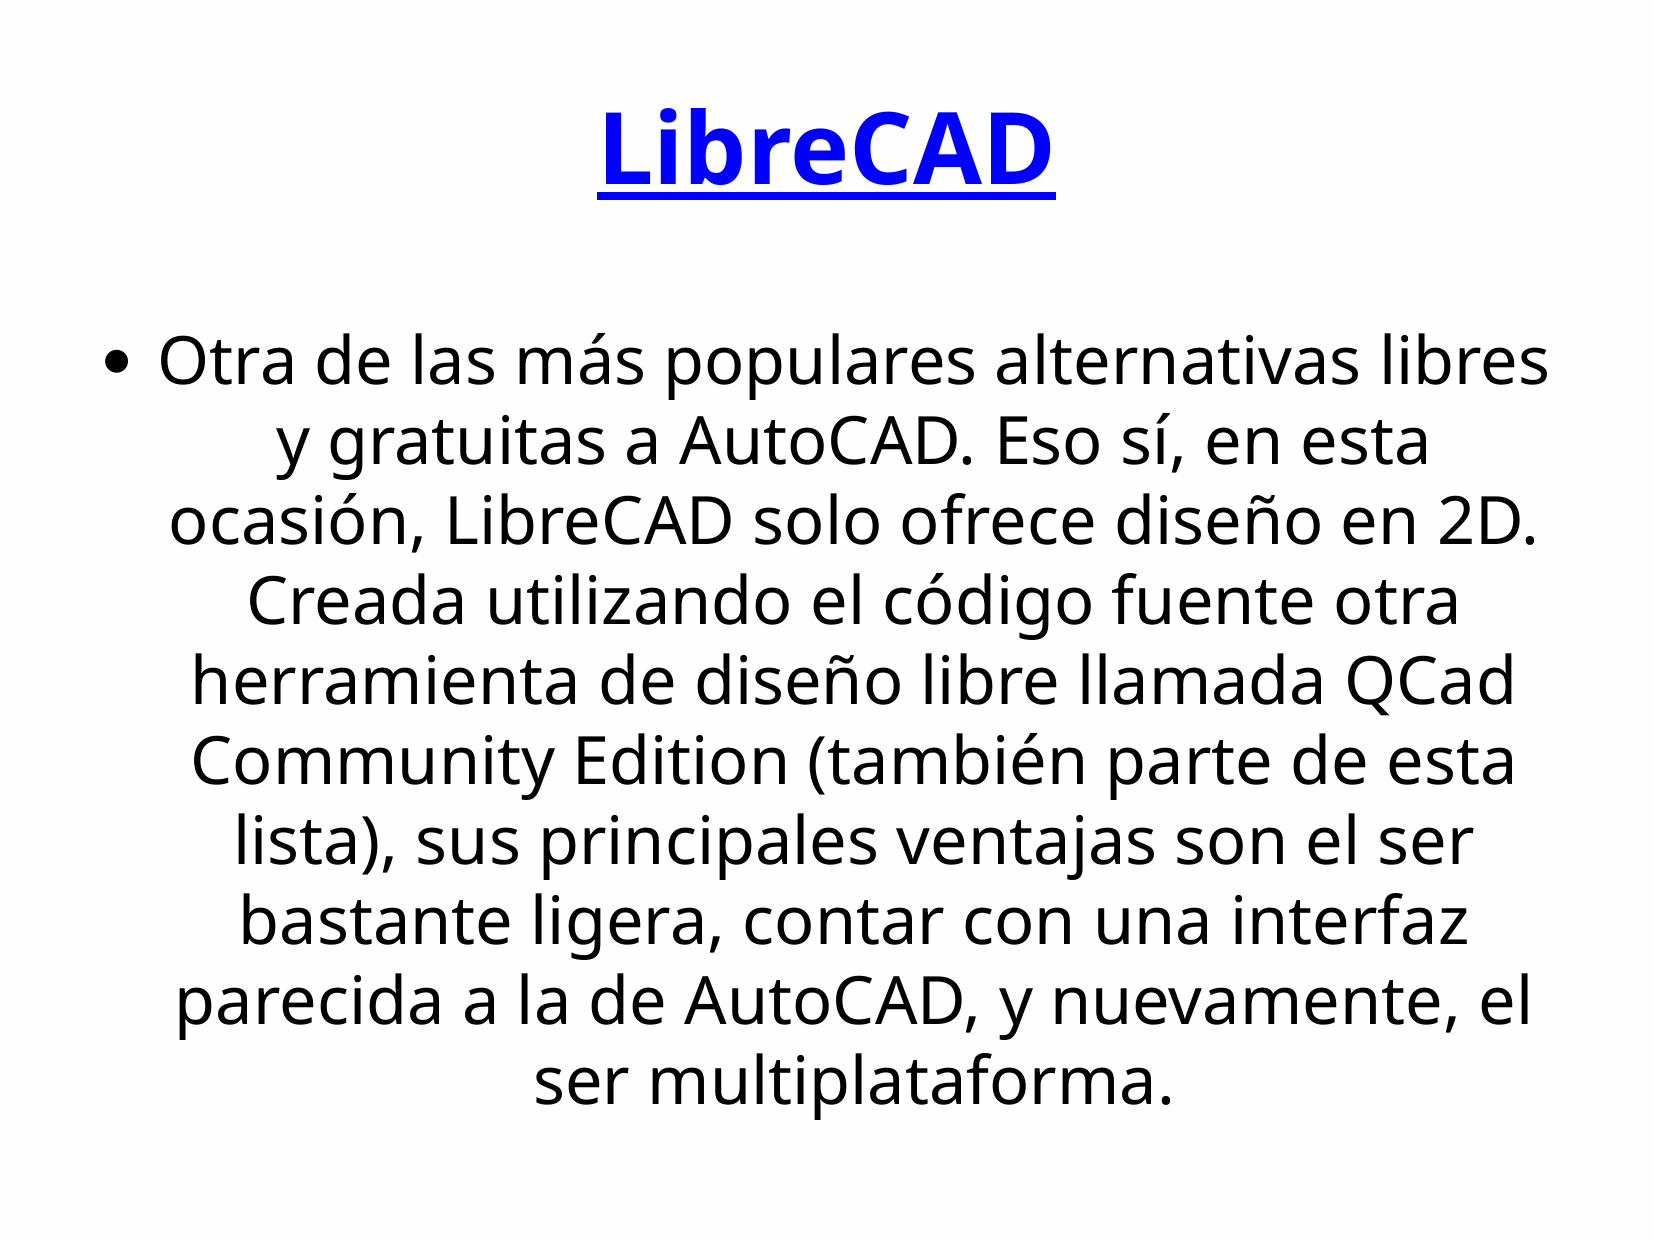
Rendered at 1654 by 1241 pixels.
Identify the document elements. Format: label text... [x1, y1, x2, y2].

title LibreCAD [82, 49, 1571, 257]
list Otra de las más populares alternativas libres y gratuitas a AutoCAD. Eso sí, en esta ocasión, LibreCAD solo ofrece diseño en 2D. Creada utilizando el código fuente otra herramienta de diseño libre llamada QCad Community Edition (también parte de esta lista), sus principales ventajas son el ser bastante ligera, contar con una interfaz parecida a la de AutoCAD, y nuevamente, el ser multiplataforma. [82, 290, 1571, 1146]
